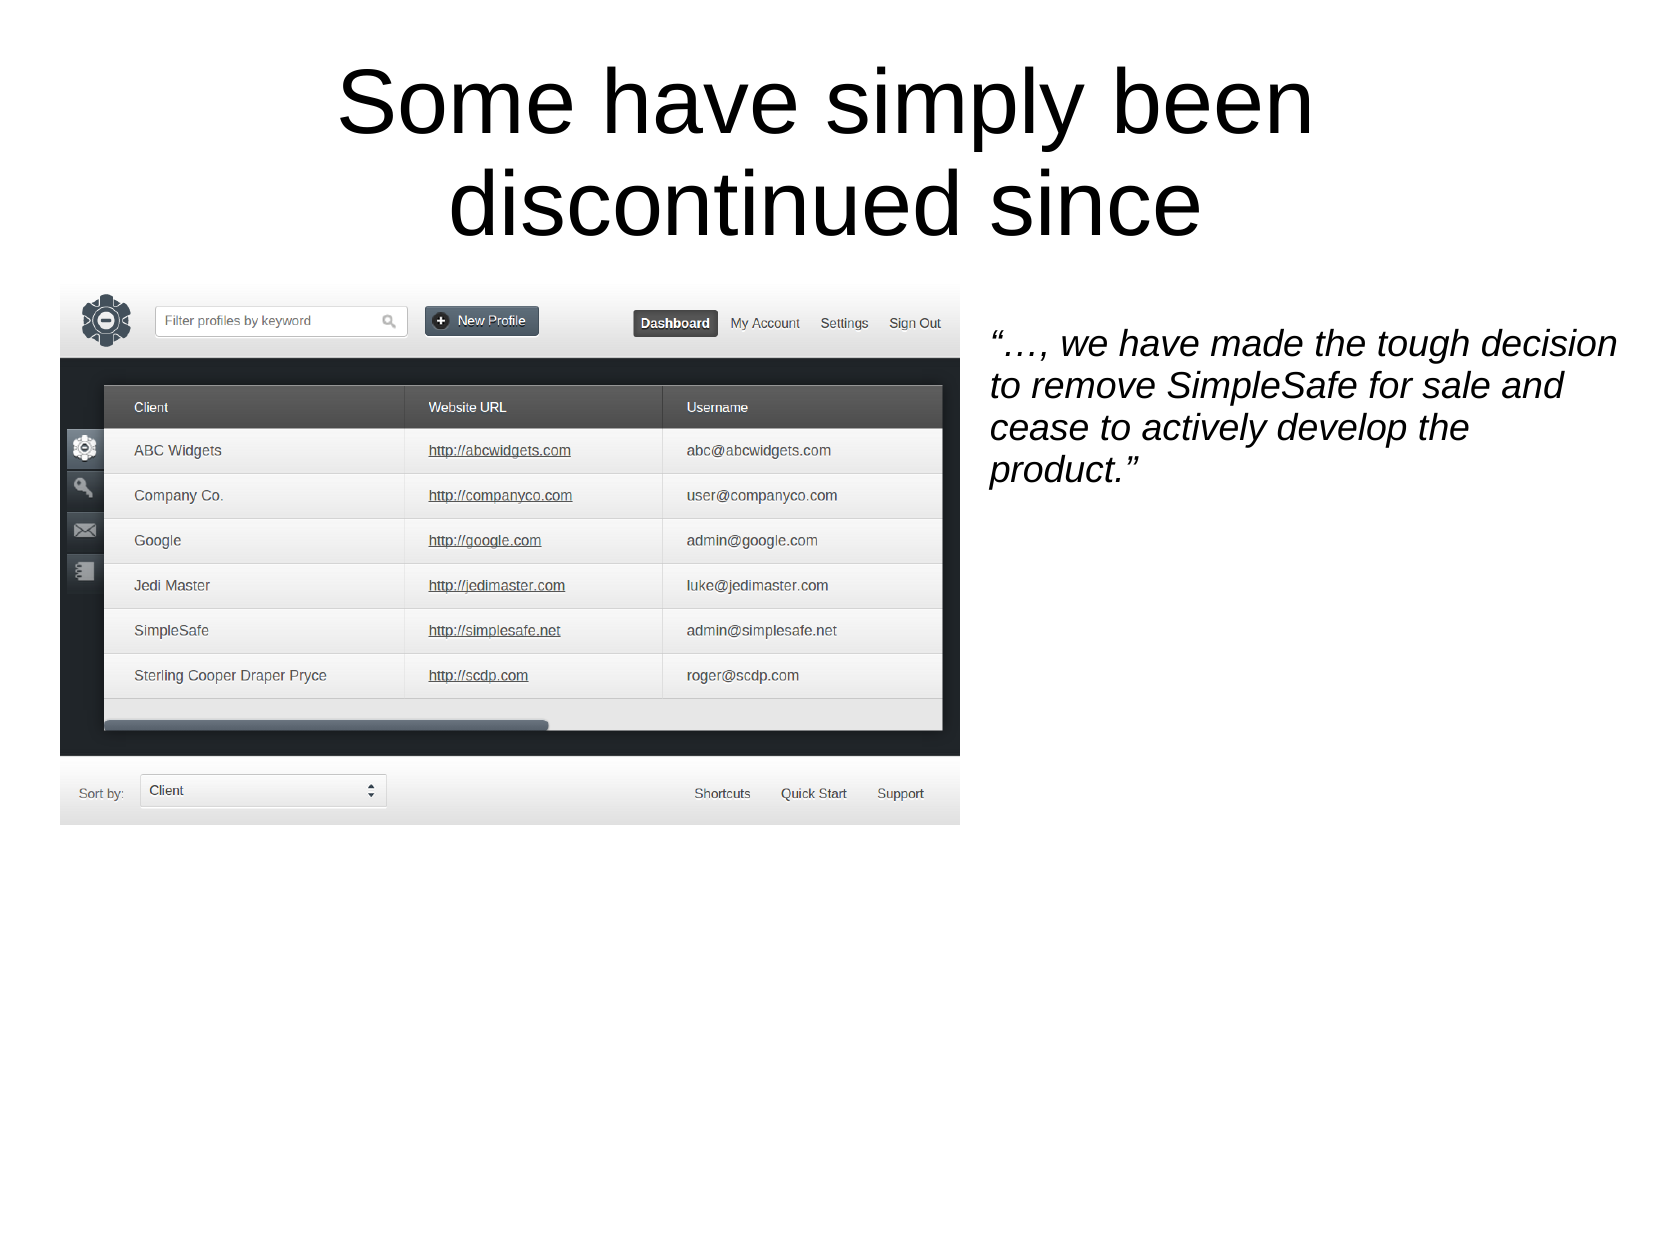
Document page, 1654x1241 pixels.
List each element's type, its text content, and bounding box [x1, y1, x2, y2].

picture [60, 284, 960, 826]
text_box “…, we have made the tough decision to remove SimpleSafe for sale and cease to actively develop the product.” [975, 315, 1636, 1016]
title Some have simply been discontinued since [82, 49, 1571, 257]
